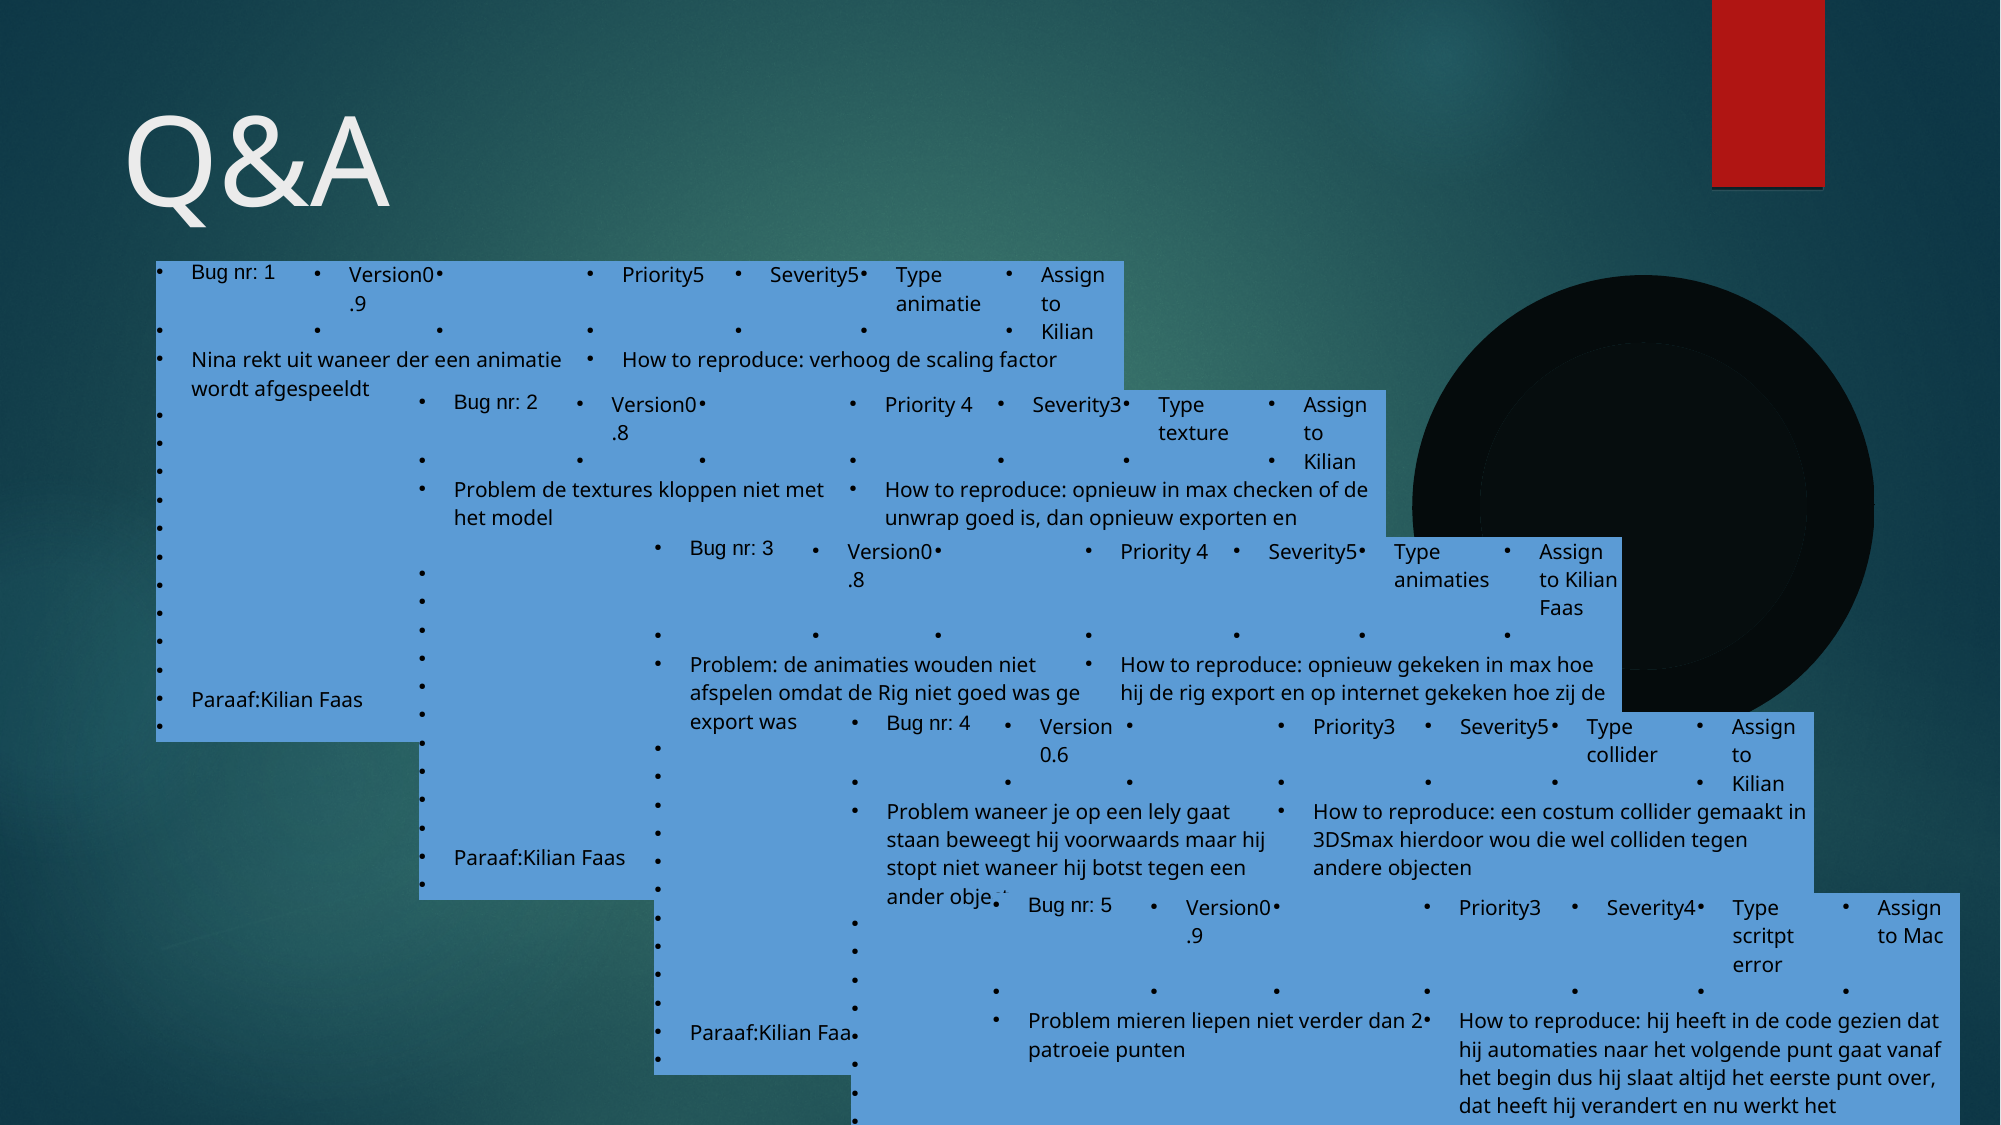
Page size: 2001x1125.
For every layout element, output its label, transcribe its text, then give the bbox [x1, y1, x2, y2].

table_cell [1842, 978, 1960, 1007]
table_cell [993, 978, 1151, 1007]
table_cell Problem: de animaties wouden niet afspelen omdat de Rig niet goed was ge export was [654, 650, 1085, 735]
table_header Type animaties [1359, 537, 1504, 622]
table_header [699, 390, 849, 447]
table_header Priority3 [1278, 712, 1425, 769]
table_cell [860, 317, 1006, 346]
table_cell Paraaf:Kilian Faas [156, 685, 419, 714]
table_cell [654, 622, 812, 650]
table_cell [419, 560, 654, 815]
table_cell [419, 815, 654, 843]
table_cell [654, 735, 851, 990]
table_header Version0.8 [812, 537, 935, 622]
table_cell [1004, 769, 1126, 797]
table_header Priority 4 [1085, 537, 1233, 622]
table_cell [1123, 447, 1268, 475]
list Uitleg gevonden bugs Uitgeschreven QA rapporten laten zien* [207, 742, 654, 969]
table_cell [156, 714, 419, 742]
table_header Severity5 [1233, 537, 1359, 622]
table_header Priority5 [587, 261, 735, 317]
table_cell [993, 1120, 1424, 1125]
table_cell [1273, 978, 1424, 1007]
table_header Bug nr: 2 [419, 390, 576, 447]
table_cell Kilian [1697, 769, 1814, 797]
table_cell [419, 872, 654, 900]
table_cell Problem waneer je op een lely gaat staan beweegt hij voorwaards maar hij stopt niet waneer hij botst tegen een ander object. [851, 797, 1278, 910]
table_cell [1151, 978, 1273, 1007]
table_header Type scritpt error [1697, 893, 1842, 978]
table_cell Kilian [1006, 317, 1124, 346]
table_header Bug nr: 1 [156, 261, 314, 317]
table_cell [935, 622, 1085, 650]
table_cell [314, 317, 436, 346]
table_header Bug nr: 3 [654, 537, 812, 622]
table_header Priority3 [1424, 893, 1572, 978]
table_header [1126, 712, 1278, 769]
table_cell [1233, 622, 1359, 650]
table_cell Problem mieren liepen niet verder dan 2 patroeie punten [993, 1007, 1424, 1120]
table_cell How to reproduce: hij heeft in de code gezien dat hij automaties naar het volgende punt gaat vanaf het begin dus hij slaat altijd het eerste punt over, dat heeft hij verandert en nu werkt het [1424, 1007, 1960, 1120]
table_header Bug nr: 5 [993, 893, 1151, 978]
table_header Type collider [1551, 712, 1697, 769]
table_cell [812, 622, 935, 650]
table_header [1273, 893, 1424, 978]
table_cell [1278, 769, 1425, 797]
table_header Severity3 [997, 390, 1123, 447]
table_header Assign to Kilian Faas [1504, 537, 1622, 622]
table_header Assign to [1268, 390, 1386, 447]
table_header Assign to [1006, 261, 1124, 317]
table_cell [419, 447, 576, 475]
table_cell [654, 1047, 851, 1075]
table_header Version0.9 [1151, 893, 1273, 978]
table_cell [587, 317, 735, 346]
table_header Assign to [1697, 712, 1814, 769]
table_cell How to reproduce: een costum collider gemaakt in 3DSmax hierdoor wou die wel colliden tegen andere objecten [1278, 797, 1814, 893]
list Uitleg gevonden bugs Uitgeschreven QA rapporten laten zien* [1124, 280, 1676, 712]
table_cell [1126, 769, 1278, 797]
table_header Type animatie [860, 261, 1006, 317]
table_cell [699, 447, 849, 475]
table_cell Problem de textures kloppen niet met het model [419, 475, 849, 560]
table_header [436, 261, 587, 317]
table_cell Kilian [1268, 447, 1386, 475]
table_cell [654, 990, 851, 1018]
table_header Severity5 [735, 261, 860, 317]
table_cell [1424, 978, 1572, 1007]
table_header Bug nr: 4 [851, 712, 1004, 769]
table_header Version0.8 [576, 390, 699, 447]
table_cell [735, 317, 860, 346]
table_cell [851, 910, 993, 1125]
table_cell [1359, 622, 1504, 650]
table_cell Nina rekt uit waneer der een animatie wordt afgespeeldt [156, 346, 587, 402]
table_cell [1551, 769, 1697, 797]
title Q&A [106, 74, 1649, 305]
table_cell [156, 402, 419, 657]
table_cell [1425, 769, 1551, 797]
table_cell [1424, 1120, 1960, 1125]
table_header [935, 537, 1085, 622]
table_cell [1572, 978, 1697, 1007]
table_cell [156, 657, 419, 685]
table_header Type texture [1123, 390, 1268, 447]
table_cell [156, 317, 314, 346]
table_cell [1697, 978, 1842, 1007]
table_cell Paraaf:Kilian Faas [419, 843, 654, 872]
table_cell [851, 769, 1004, 797]
table_cell Paraaf:Kilian Faas [654, 1018, 851, 1047]
table_cell [1504, 622, 1622, 650]
table_cell How to reproduce: verhoog de scaling factor [587, 346, 1124, 390]
table_header Version 0.6 [1004, 712, 1126, 769]
table_header Severity4 [1572, 893, 1697, 978]
table_cell [849, 447, 997, 475]
table_cell [436, 317, 587, 346]
table_header Priority 4 [849, 390, 997, 447]
table_header Severity5 [1425, 712, 1551, 769]
table_cell [576, 447, 699, 475]
table_header Version0.9 [314, 261, 436, 317]
table_cell How to reproduce: opnieuw in max checken of de unwrap goed is, dan opnieuw exporten en inporten in unity [849, 475, 1386, 537]
table_cell How to reproduce: opnieuw gekeken in max hoe hij de rig export en op internet gekeken hoe zij de rigs expoteren [1085, 650, 1622, 712]
table_cell [997, 447, 1123, 475]
table_cell [1085, 622, 1233, 650]
table_header Assign to Mac [1842, 893, 1960, 978]
